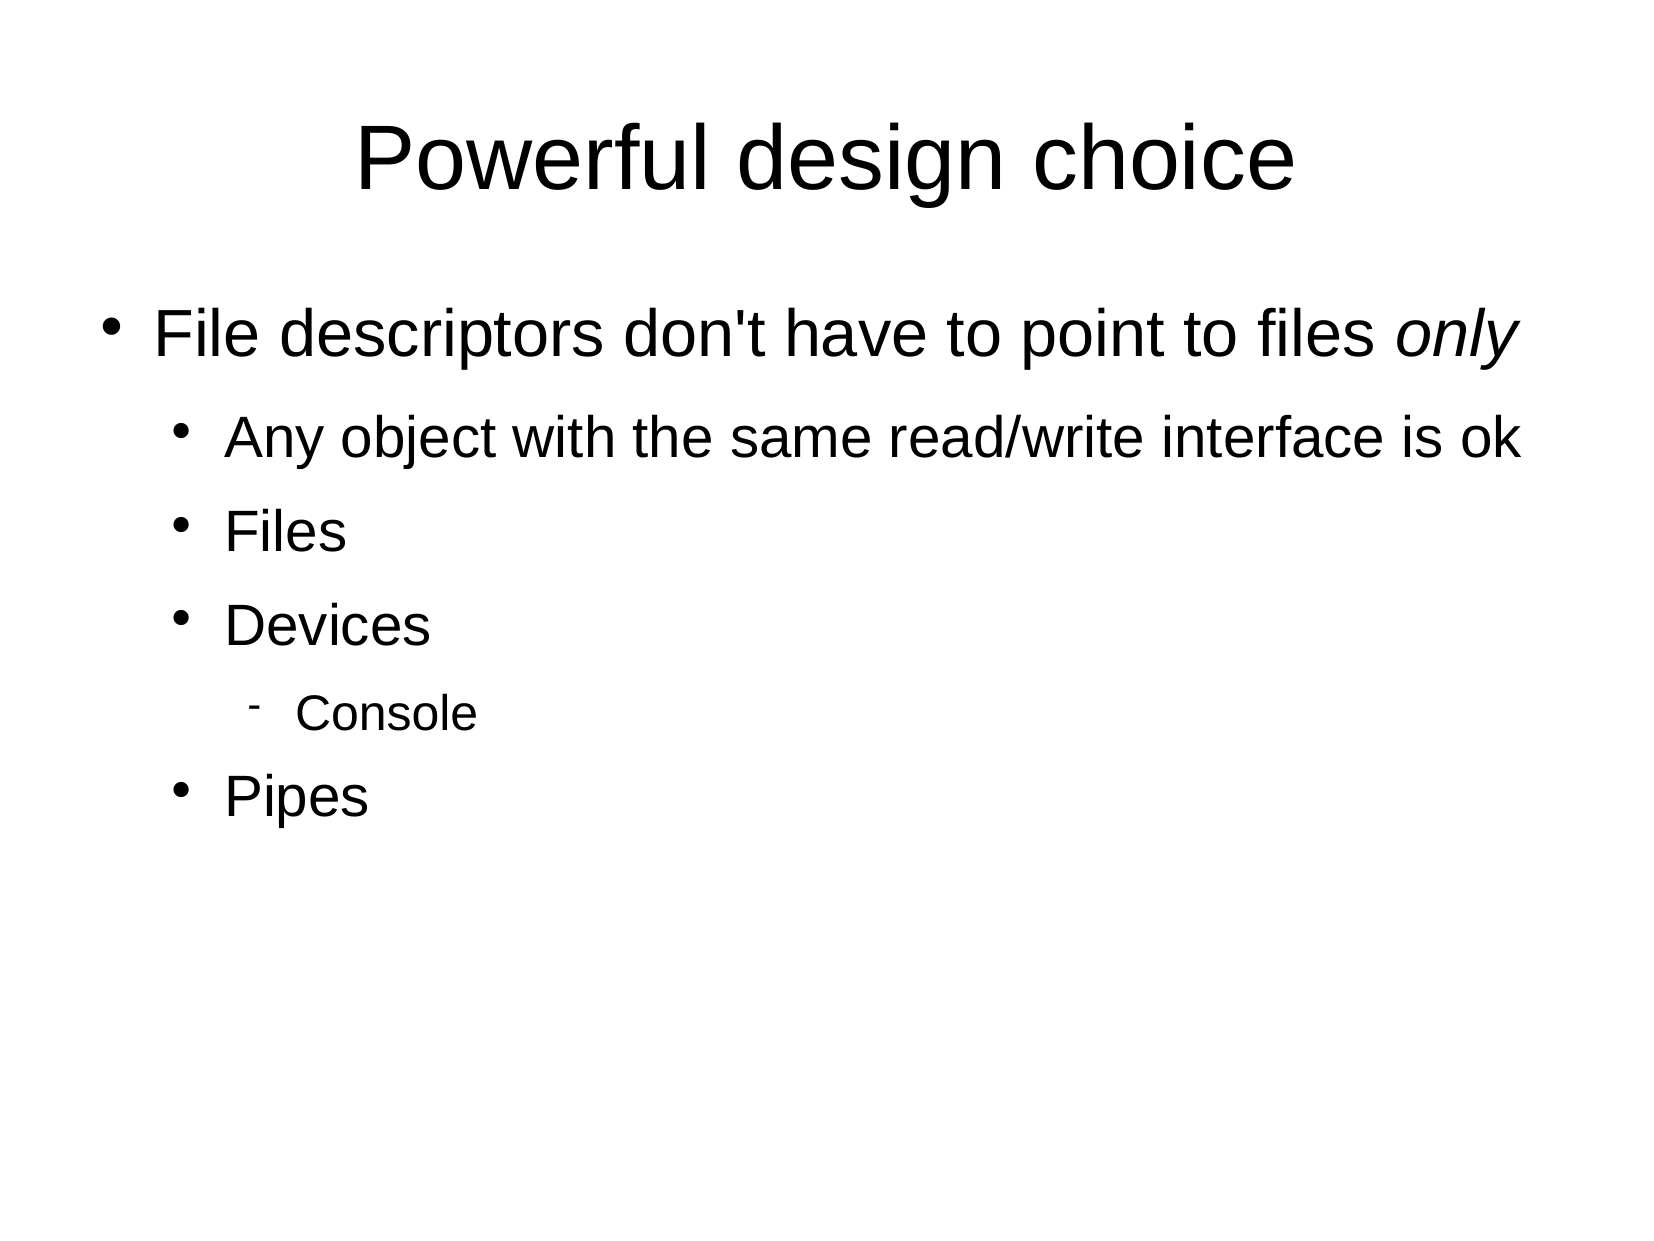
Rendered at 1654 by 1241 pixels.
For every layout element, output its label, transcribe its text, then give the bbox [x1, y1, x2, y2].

title Powerful design choice [82, 49, 1571, 257]
list File descriptors don't have to point to files only Any object with the same read/write interface is ok Files Devices Console Pipes [82, 290, 1571, 1010]
